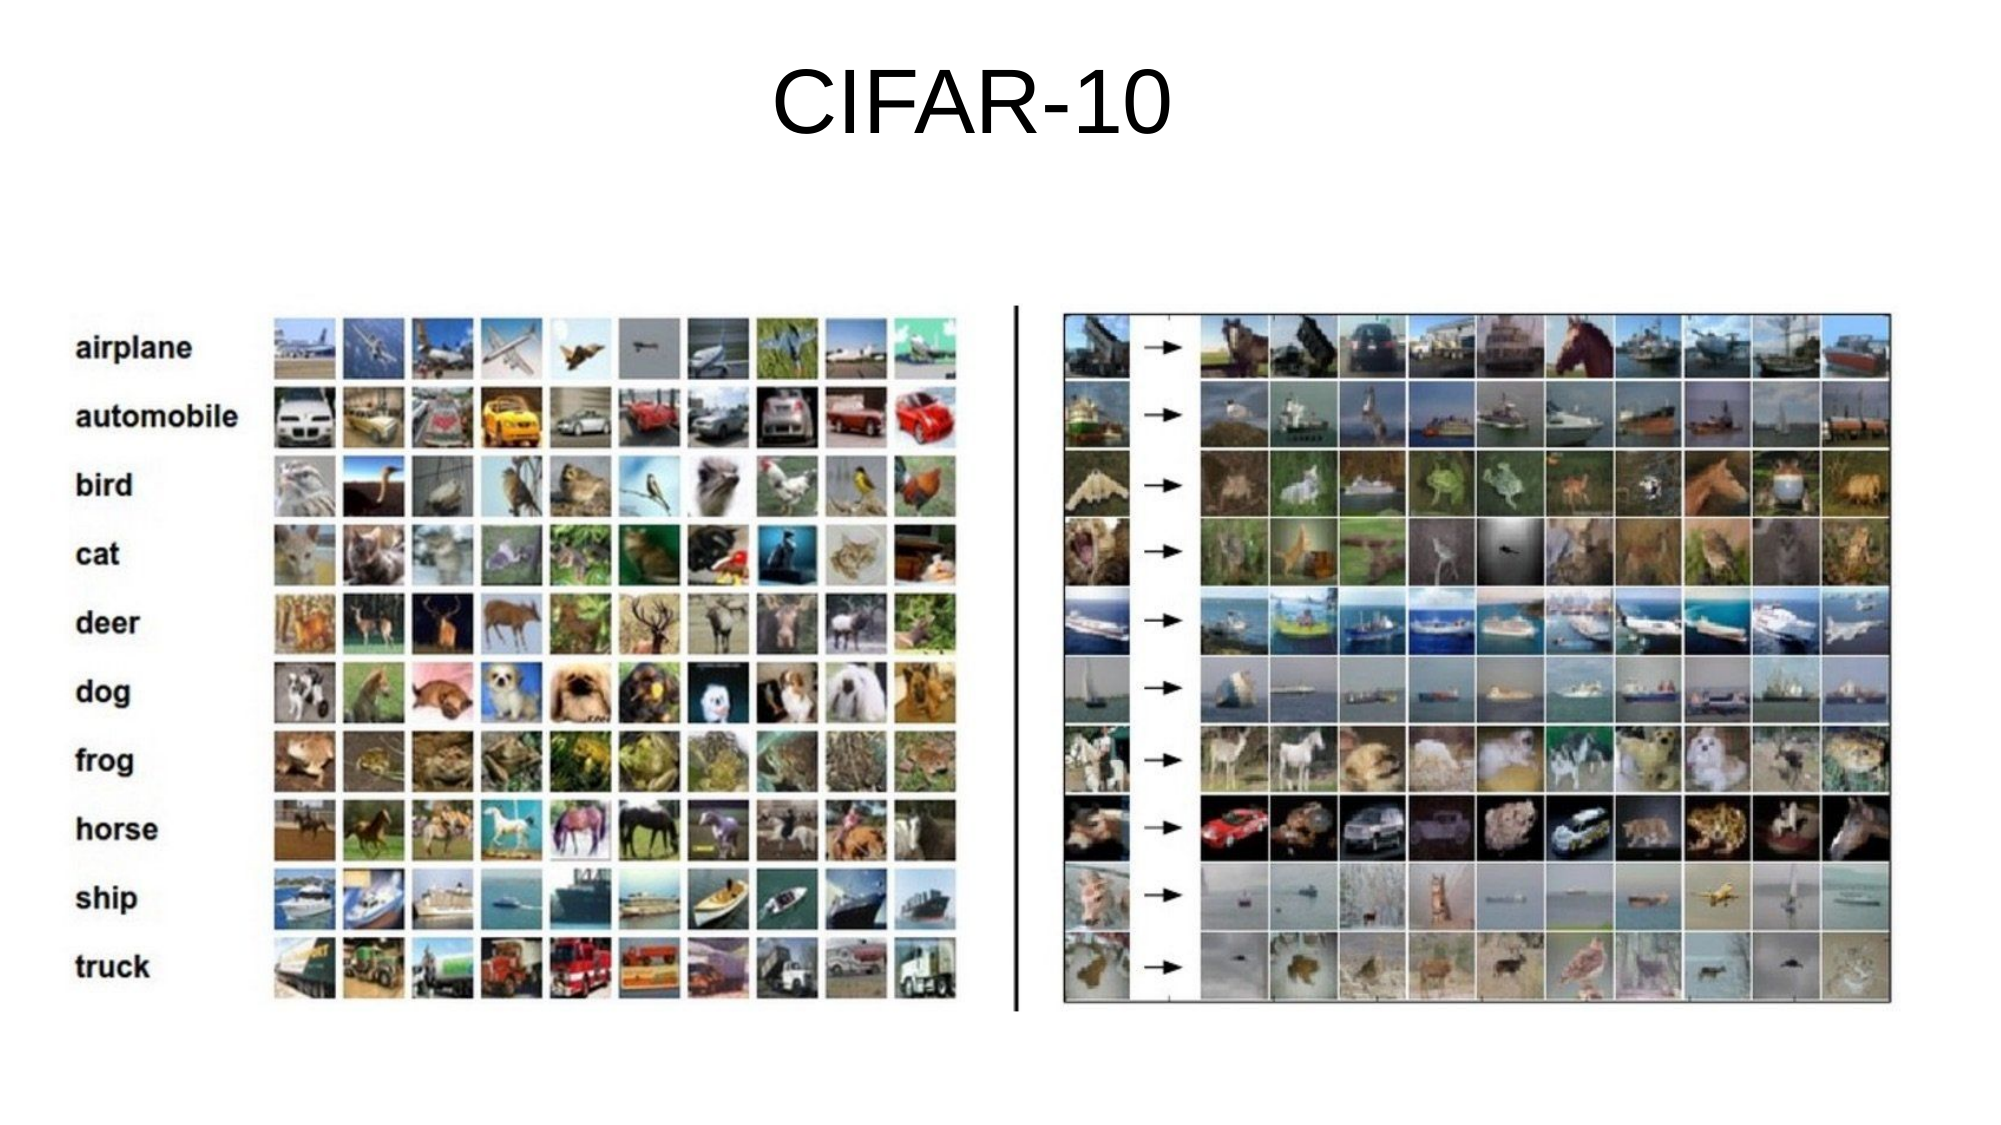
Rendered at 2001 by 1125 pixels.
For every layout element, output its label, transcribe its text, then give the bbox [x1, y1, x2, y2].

text_box CIFAR-10 [756, 34, 1194, 161]
picture [0, 275, 1976, 1028]
